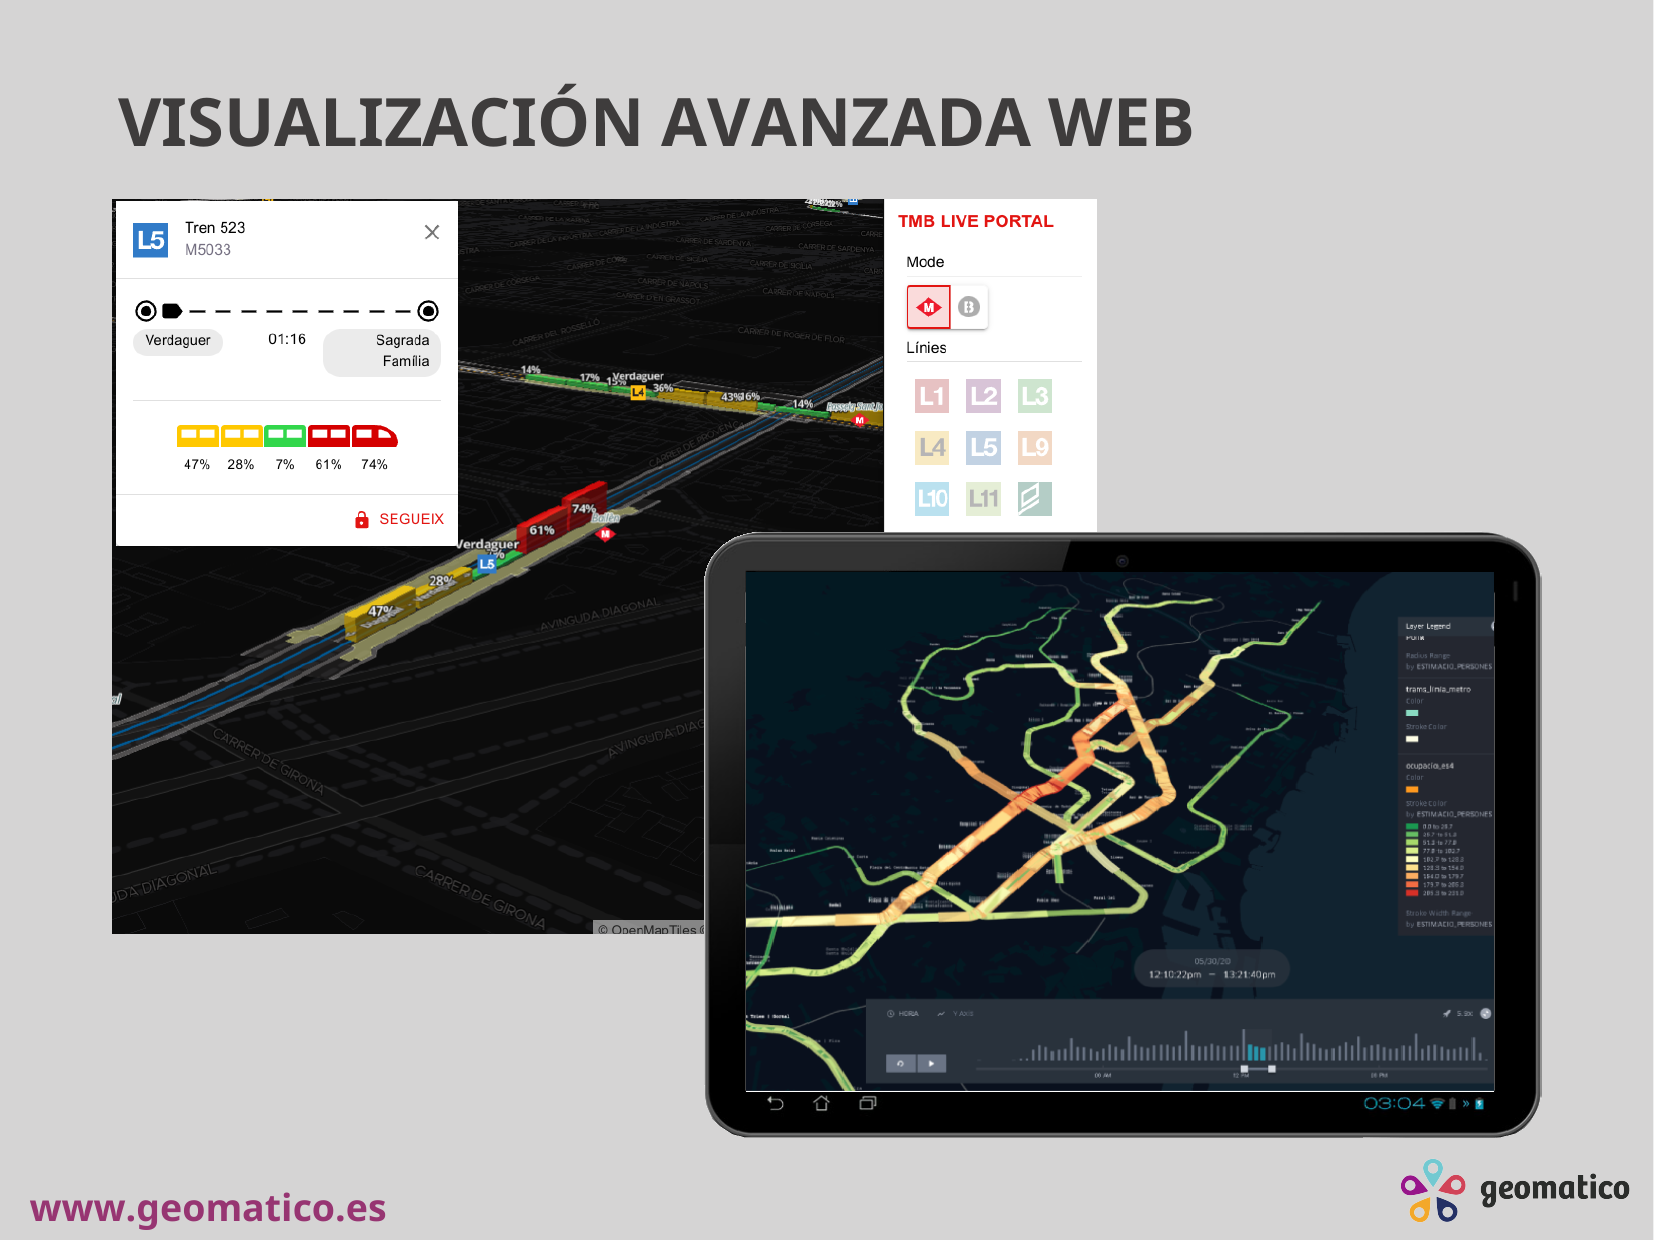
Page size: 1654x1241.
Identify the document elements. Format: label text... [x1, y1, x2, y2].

text_box VISUALIZACIÓN AVANZADA WEB [118, 74, 1654, 264]
picture [112, 199, 1542, 1138]
picture [1389, 1152, 1642, 1229]
